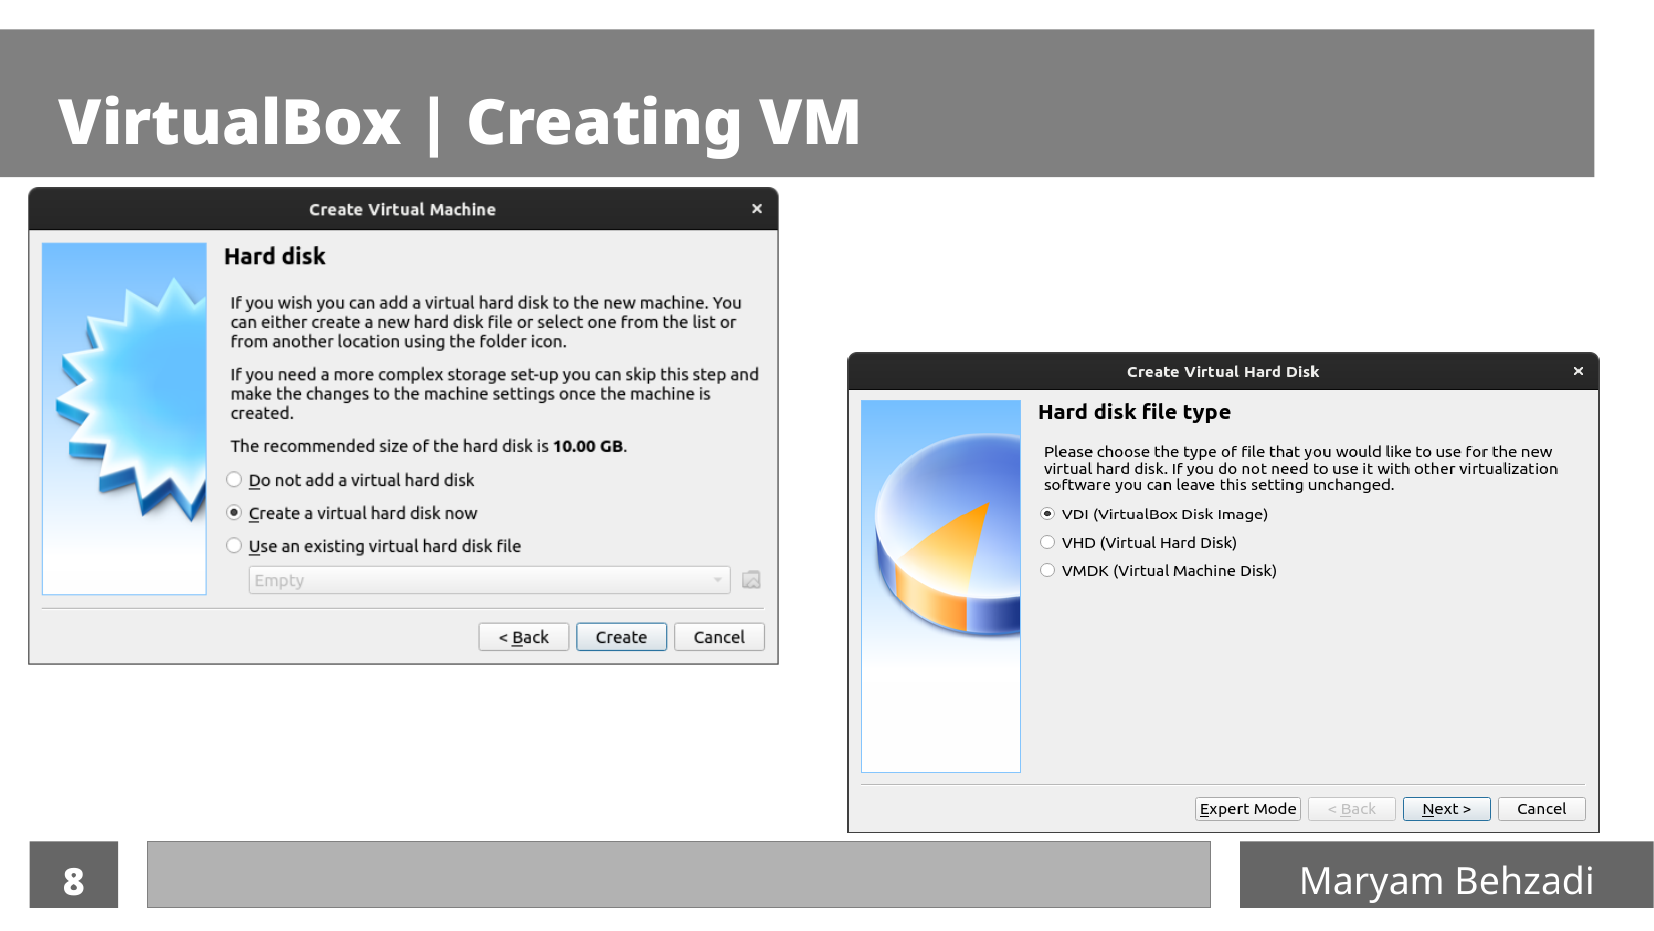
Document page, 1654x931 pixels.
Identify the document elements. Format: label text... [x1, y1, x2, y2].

picture [18, 187, 789, 676]
title VirtualBox | Creating VM [59, 44, 1595, 163]
picture [838, 352, 1610, 841]
